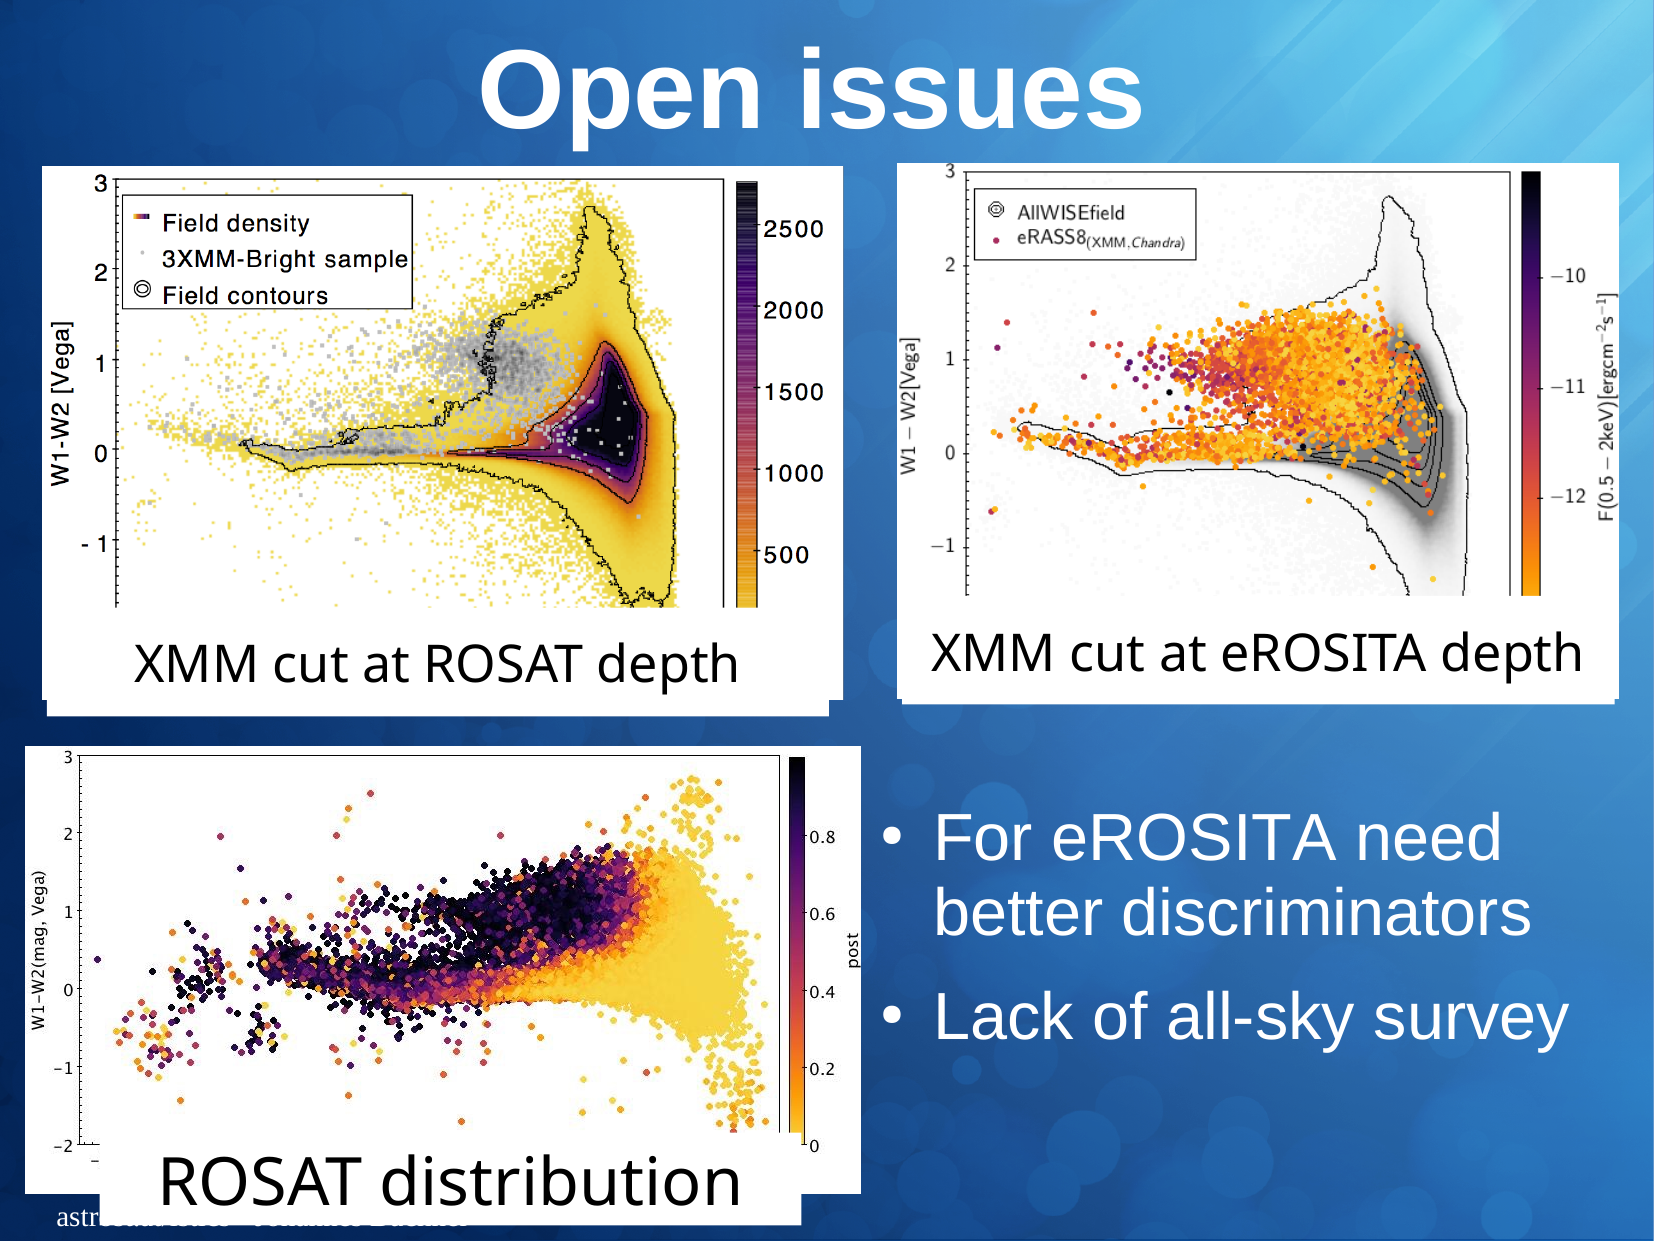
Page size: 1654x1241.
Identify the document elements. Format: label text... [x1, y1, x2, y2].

picture [0, 0, 1654, 1241]
text_box XMM cut at eROSITA depth [902, 595, 1615, 705]
list For eROSITA need better discriminators Lack of all-sky survey [862, 800, 1654, 1241]
text_box ROSAT distribution [99, 1132, 802, 1226]
text_box XMM cut at ROSAT depth [46, 607, 829, 717]
title Open issues [118, 5, 1506, 174]
